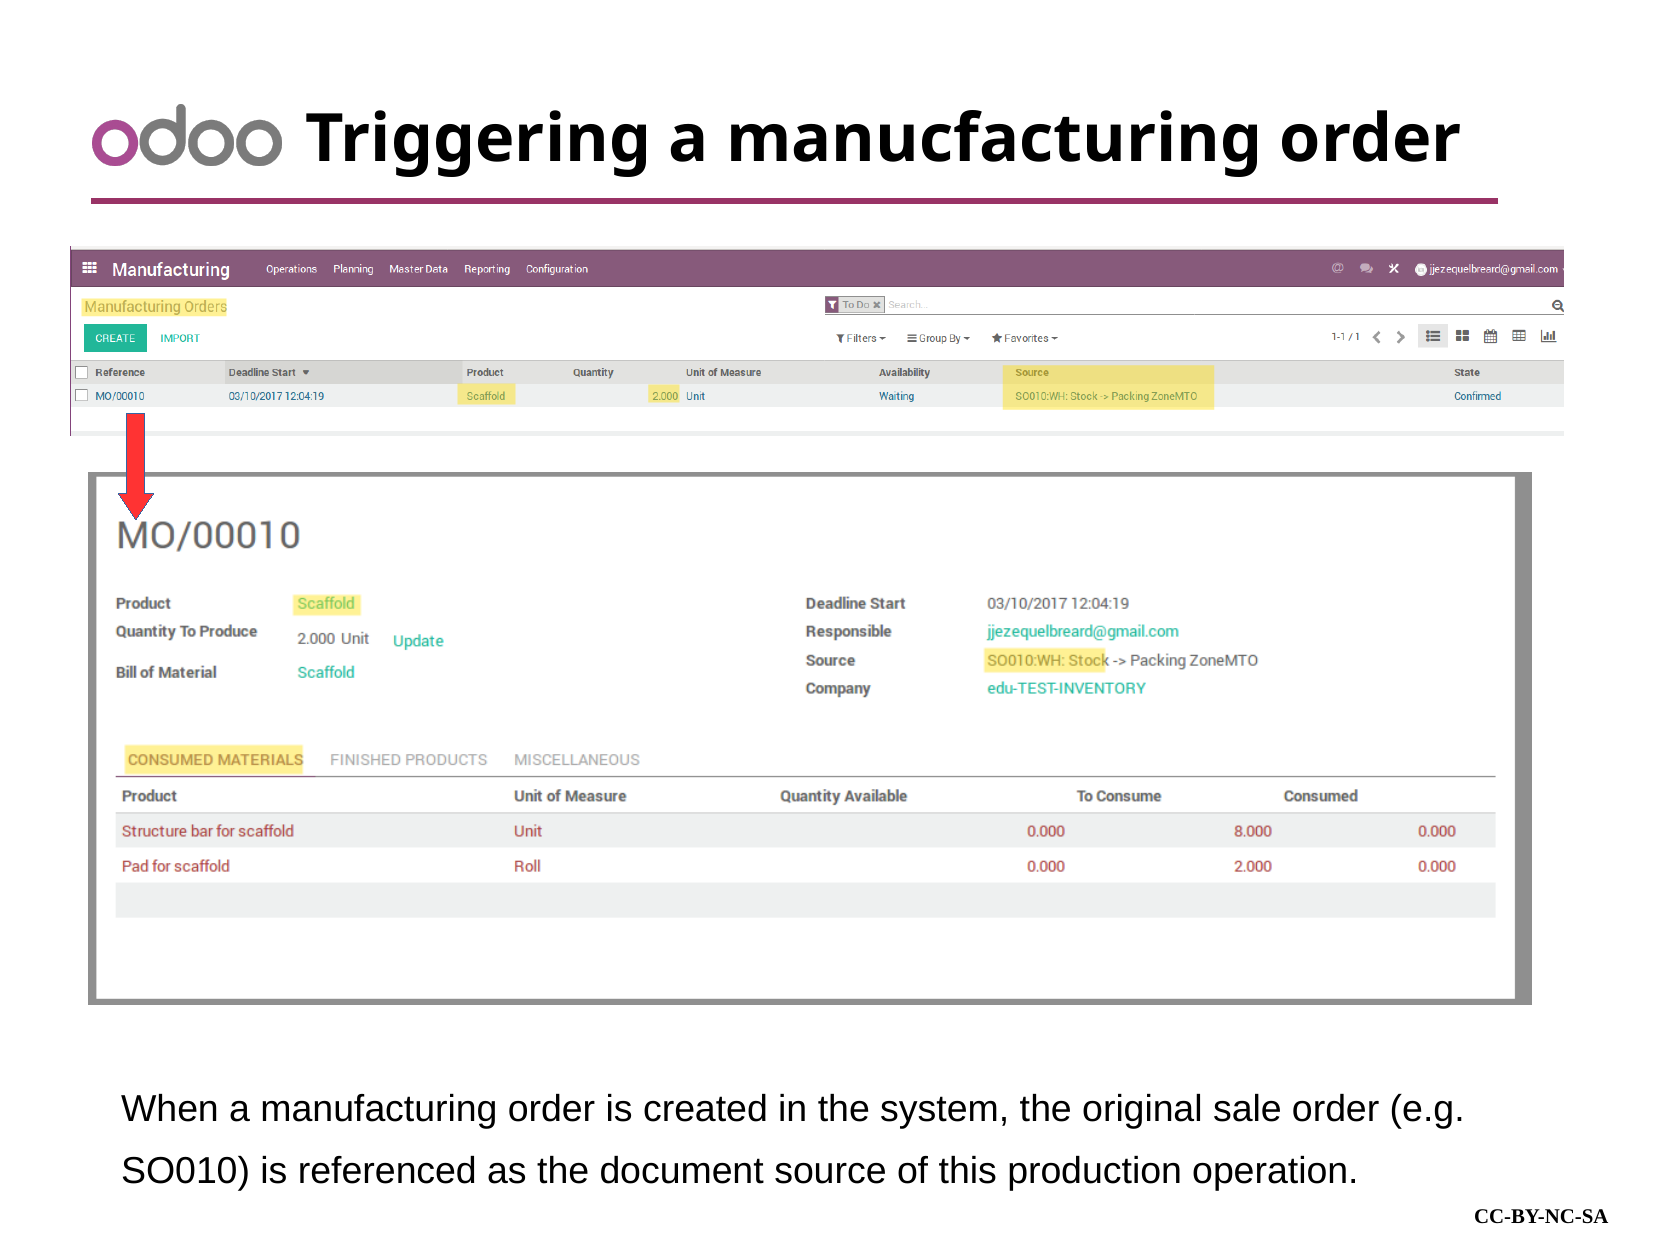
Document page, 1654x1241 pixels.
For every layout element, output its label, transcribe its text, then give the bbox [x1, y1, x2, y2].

text_box [118, 413, 154, 520]
text_box When a manufacturing order is created in the system, the original sale order (e.g. SO010) is referenced as the document source of this production operation. [106, 1058, 1548, 1179]
picture [88, 472, 1532, 1005]
picture [92, 104, 282, 166]
picture [70, 246, 1564, 436]
title Triggering a manucfacturing order [305, 31, 1568, 239]
